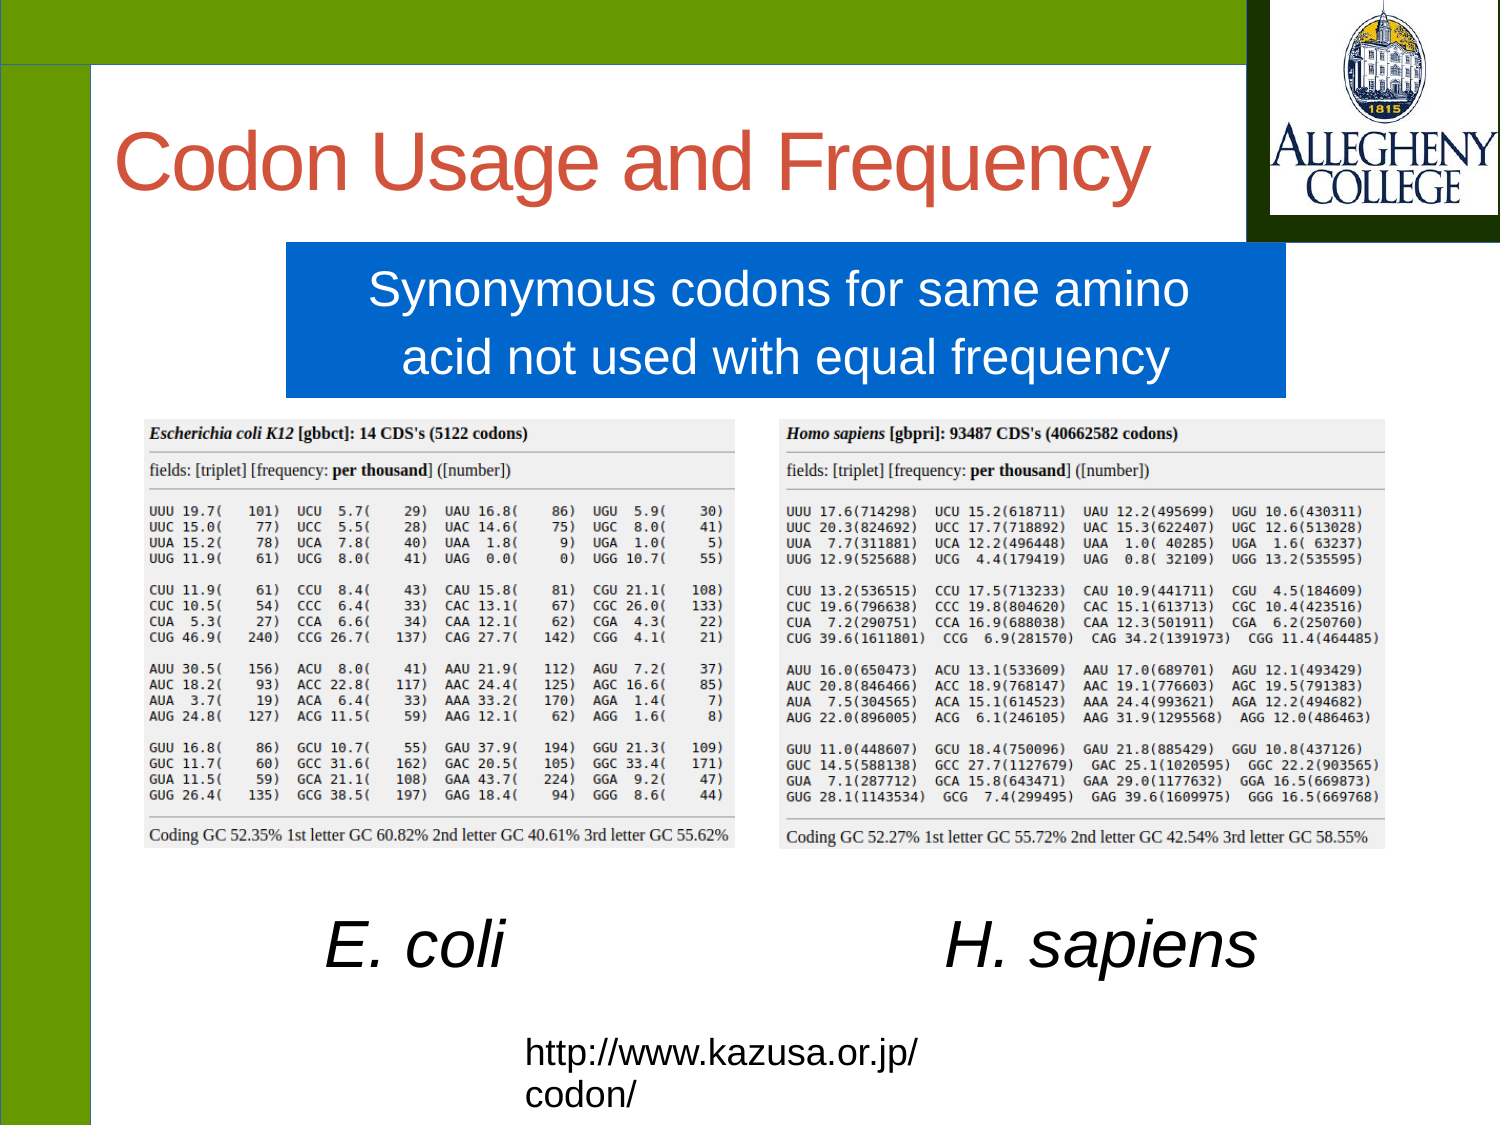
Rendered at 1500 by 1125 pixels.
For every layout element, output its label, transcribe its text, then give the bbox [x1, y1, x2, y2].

picture [779, 419, 1385, 849]
picture [144, 419, 735, 848]
list Synonymous codons for same amino acid not used with equal frequency [282, 238, 1291, 403]
text_box E. coli [309, 900, 522, 990]
picture [1270, 0, 1498, 216]
text_box [0, 0, 1500, 1125]
text_box H. sapiens [929, 900, 1276, 990]
title Codon Usage and Frequency [98, 75, 1246, 239]
text_box http://www.kazusa.or.jp/codon/ [510, 1023, 1046, 1123]
